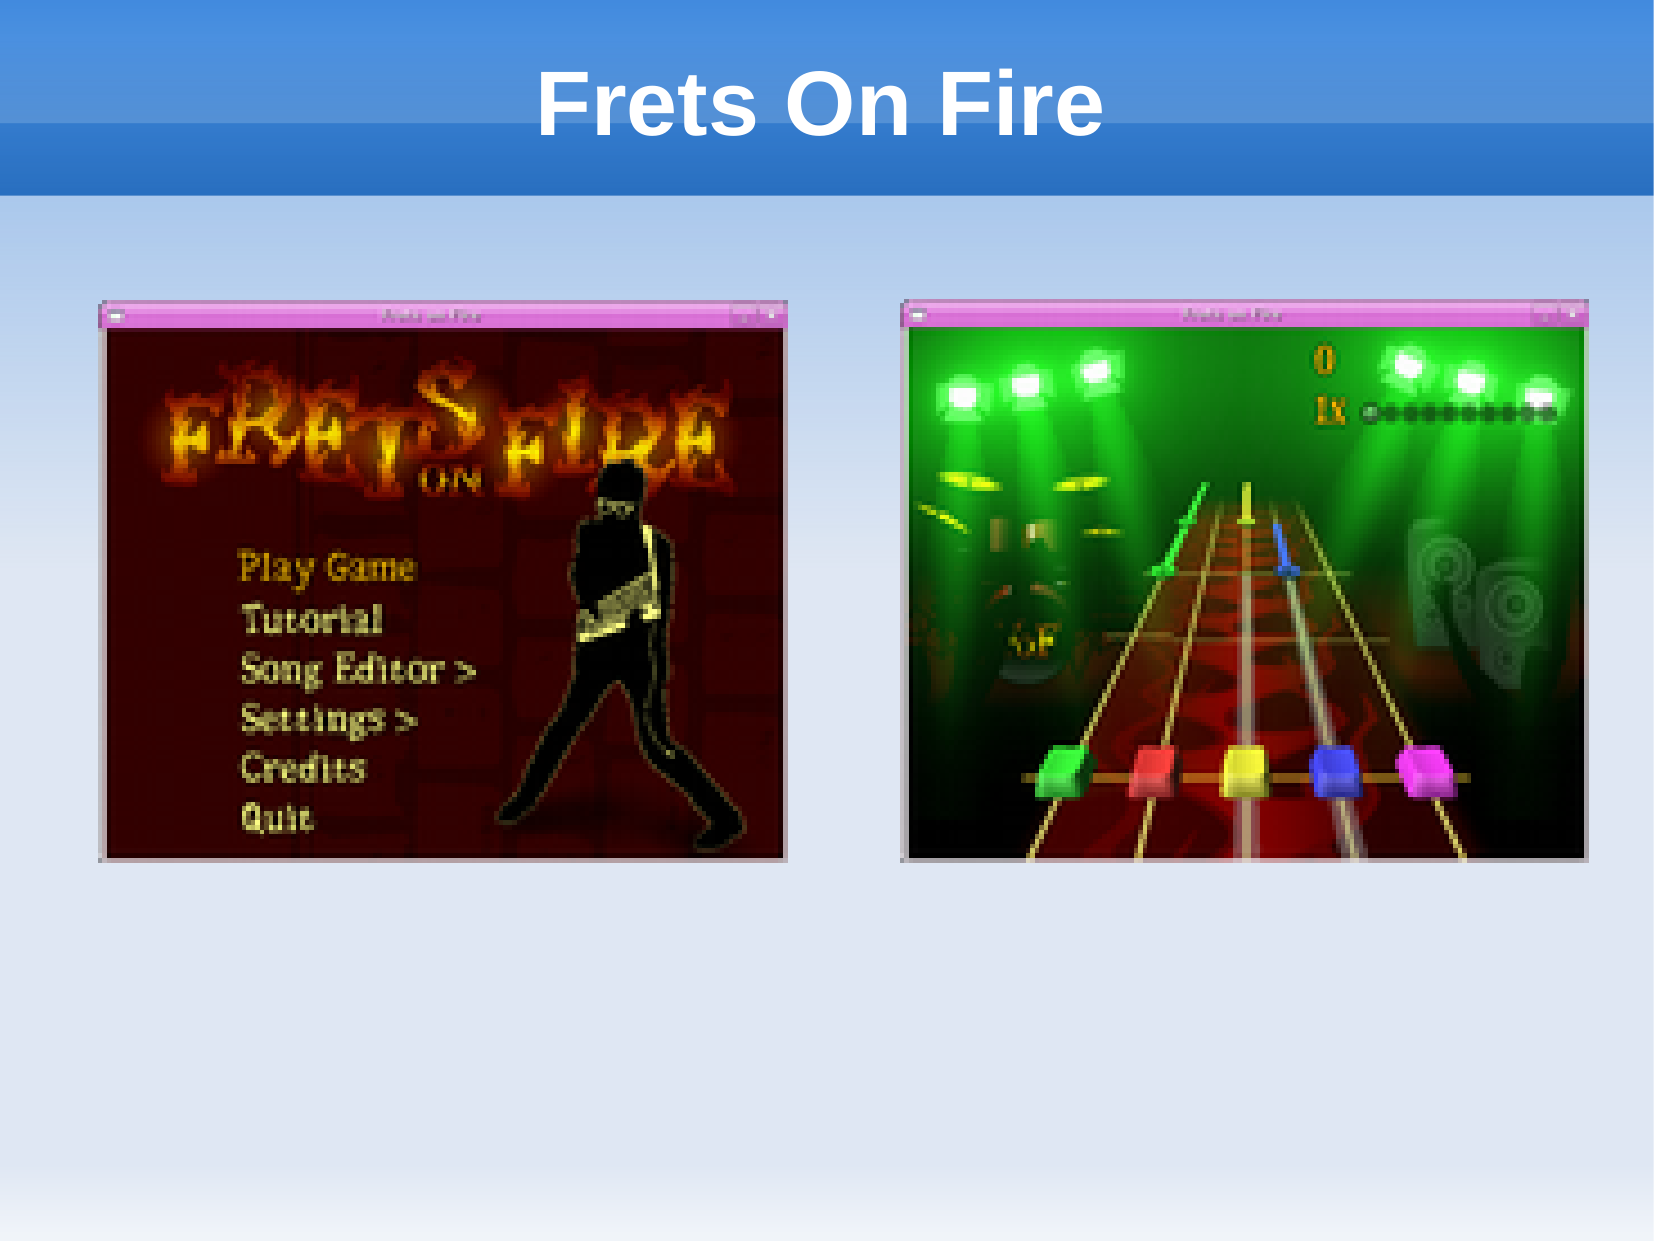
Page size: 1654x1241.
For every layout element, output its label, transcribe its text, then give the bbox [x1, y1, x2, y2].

title Frets On Fire [76, 7, 1565, 200]
picture [0, 0, 1654, 1241]
